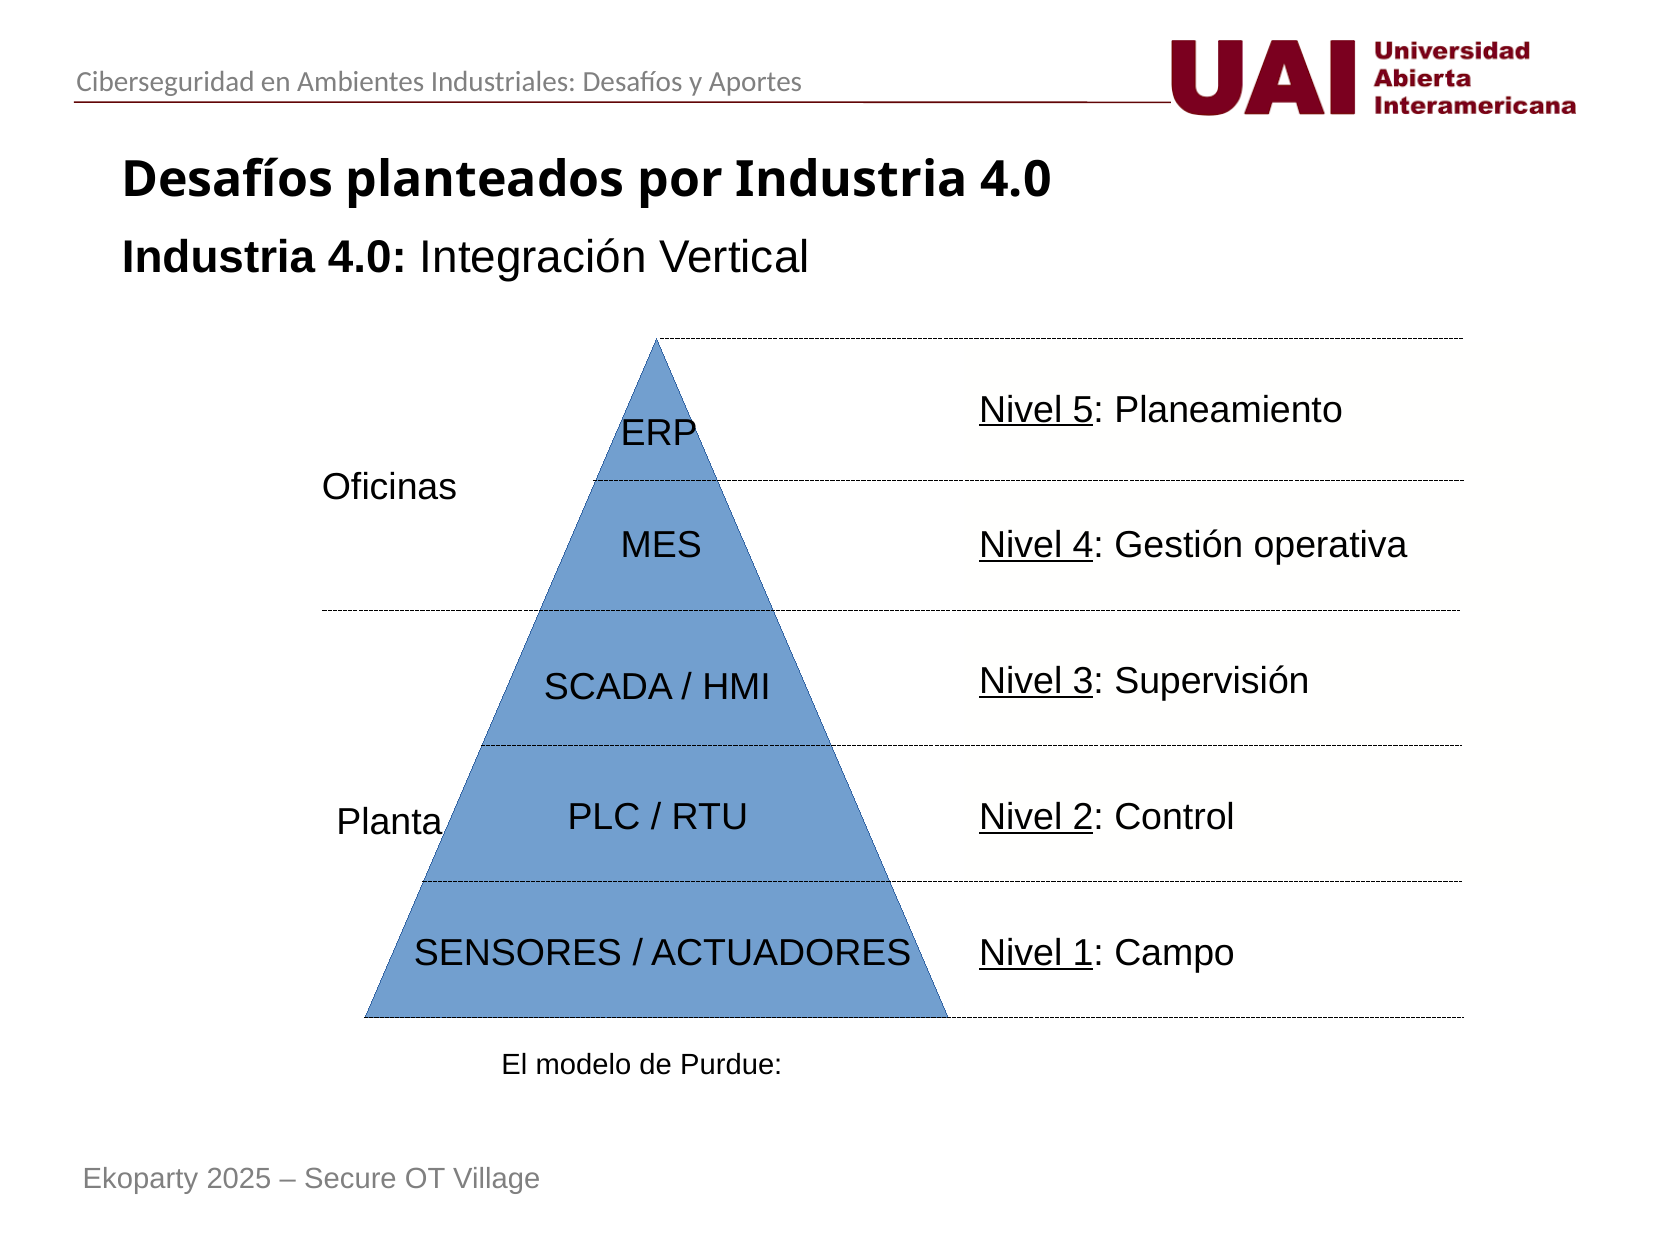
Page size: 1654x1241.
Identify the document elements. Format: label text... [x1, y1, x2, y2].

text_box ERP [605, 403, 713, 461]
text_box Nivel 4: Gestión operativa [964, 478, 1609, 612]
text_box [628, 338, 685, 403]
picture [1171, 40, 1577, 116]
text_box Nivel 5: Planeamiento [964, 342, 1609, 476]
text_box SCADA / HMI [529, 657, 786, 715]
text_box PLC / RTU [552, 787, 763, 845]
text_box [405, 458, 908, 923]
text_box Desafíos planteados por Industria 4.0 [106, 135, 1067, 219]
text_box Nivel 3: Supervisión [964, 614, 1609, 748]
text_box MES [605, 516, 717, 573]
text_box SENSORES / ACTUADORES [399, 923, 927, 981]
text_box Nivel 1: Campo [964, 885, 1609, 1020]
text_box Oficinas Planta [307, 457, 472, 851]
text_box Nivel 2: Control [964, 749, 1609, 884]
text_box [365, 938, 949, 1018]
text_box Industria 4.0: Integración Vertical El modelo de Purdue: [107, 223, 1512, 1089]
